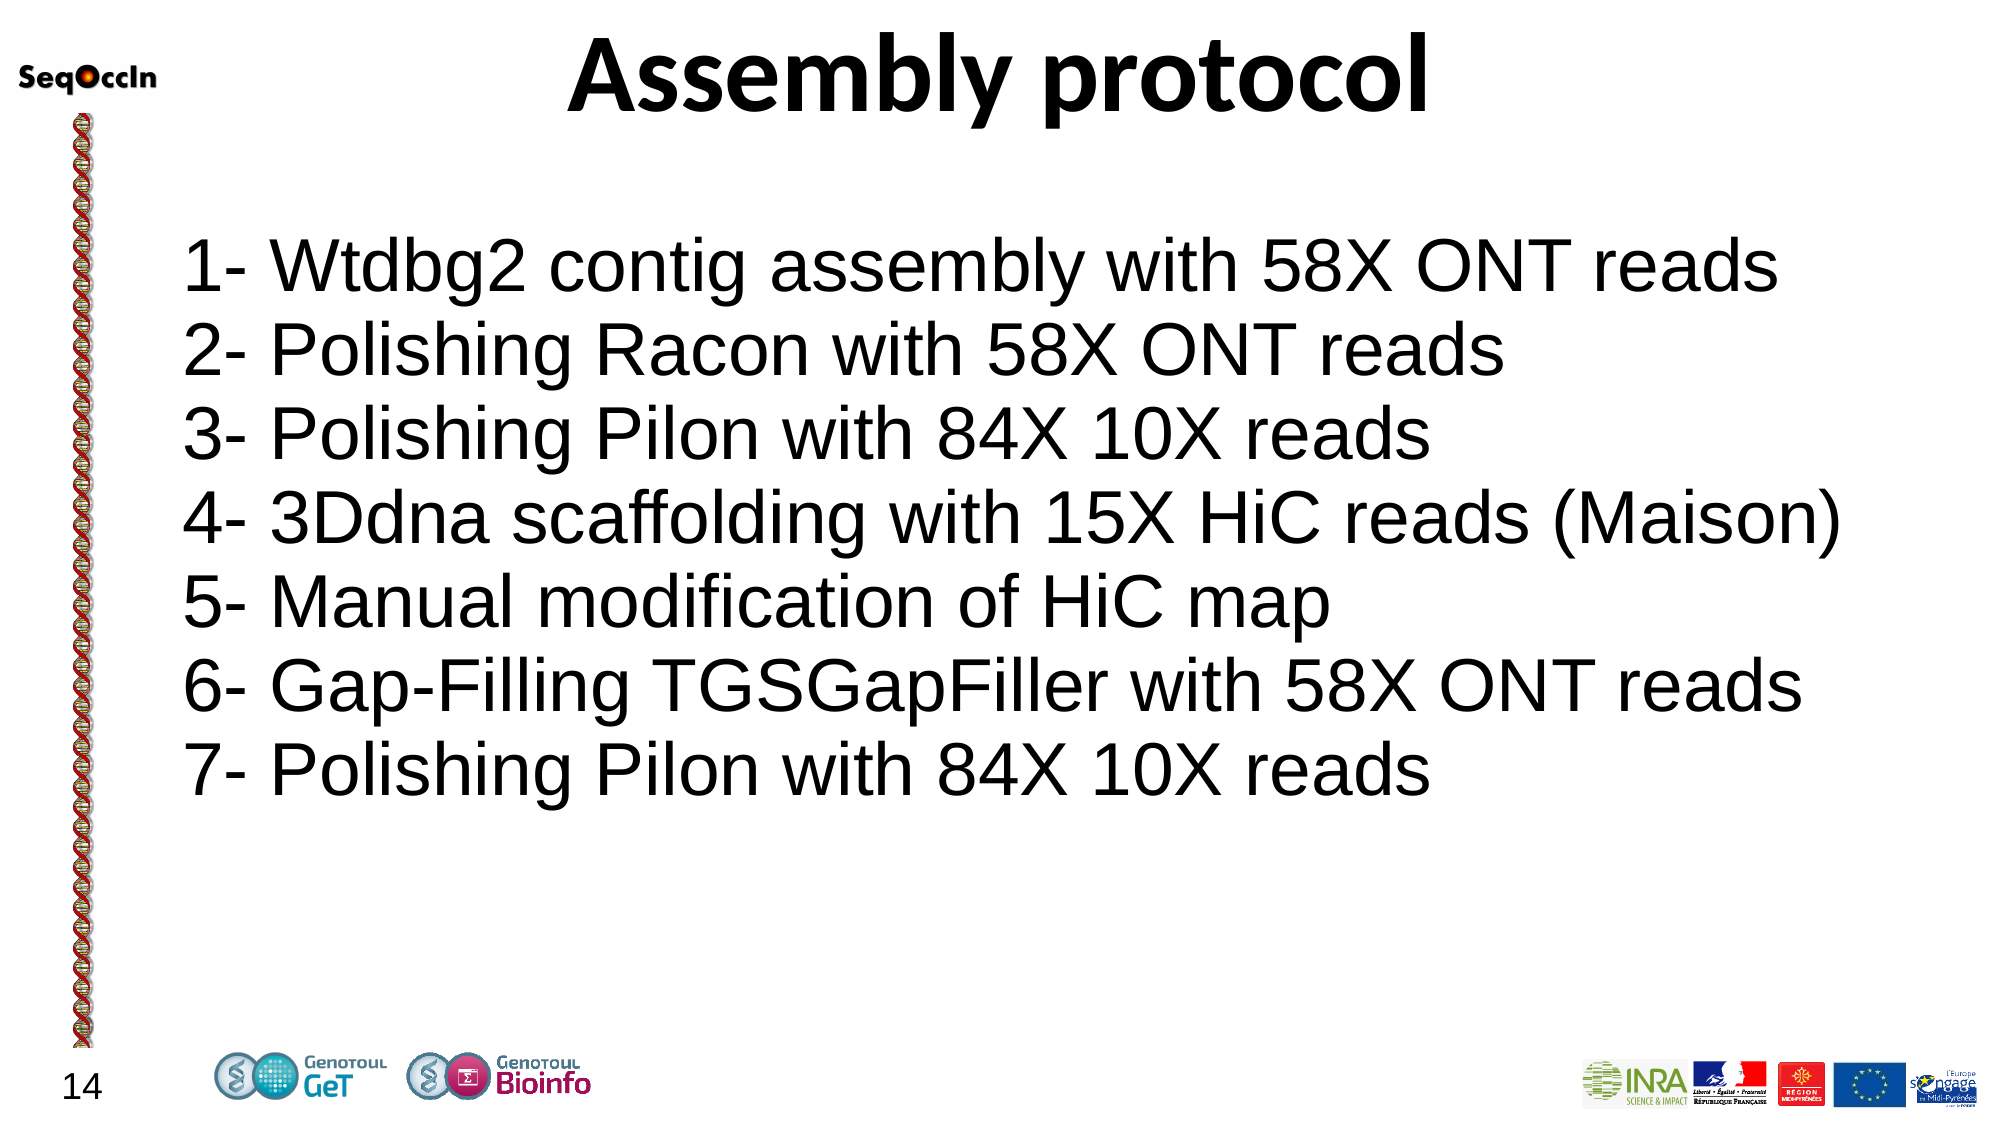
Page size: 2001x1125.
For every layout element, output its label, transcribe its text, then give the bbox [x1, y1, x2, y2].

picture [1581, 1059, 1689, 1109]
title Assembly protocol [255, 24, 1745, 142]
picture [1778, 1062, 1825, 1106]
picture [208, 1046, 392, 1106]
picture [73, 113, 91, 1048]
picture [13, 58, 162, 99]
text_box 1- Wtdbg2 contig assembly with 58X ONT reads 2- Polishing Racon with 58X ONT reads 3- Polishing Pilon with 84X 10X reads 4- 3Ddna scaffolding with 15X HiC reads (Maison) 5- Manual modification of HiC map 6- Gap-Filling TGSGapFiller with 58X ONT reads 7- Polishing Pilon with 84X 10X reads [96, 216, 1904, 957]
picture [1832, 1061, 1983, 1111]
picture [400, 1046, 597, 1106]
